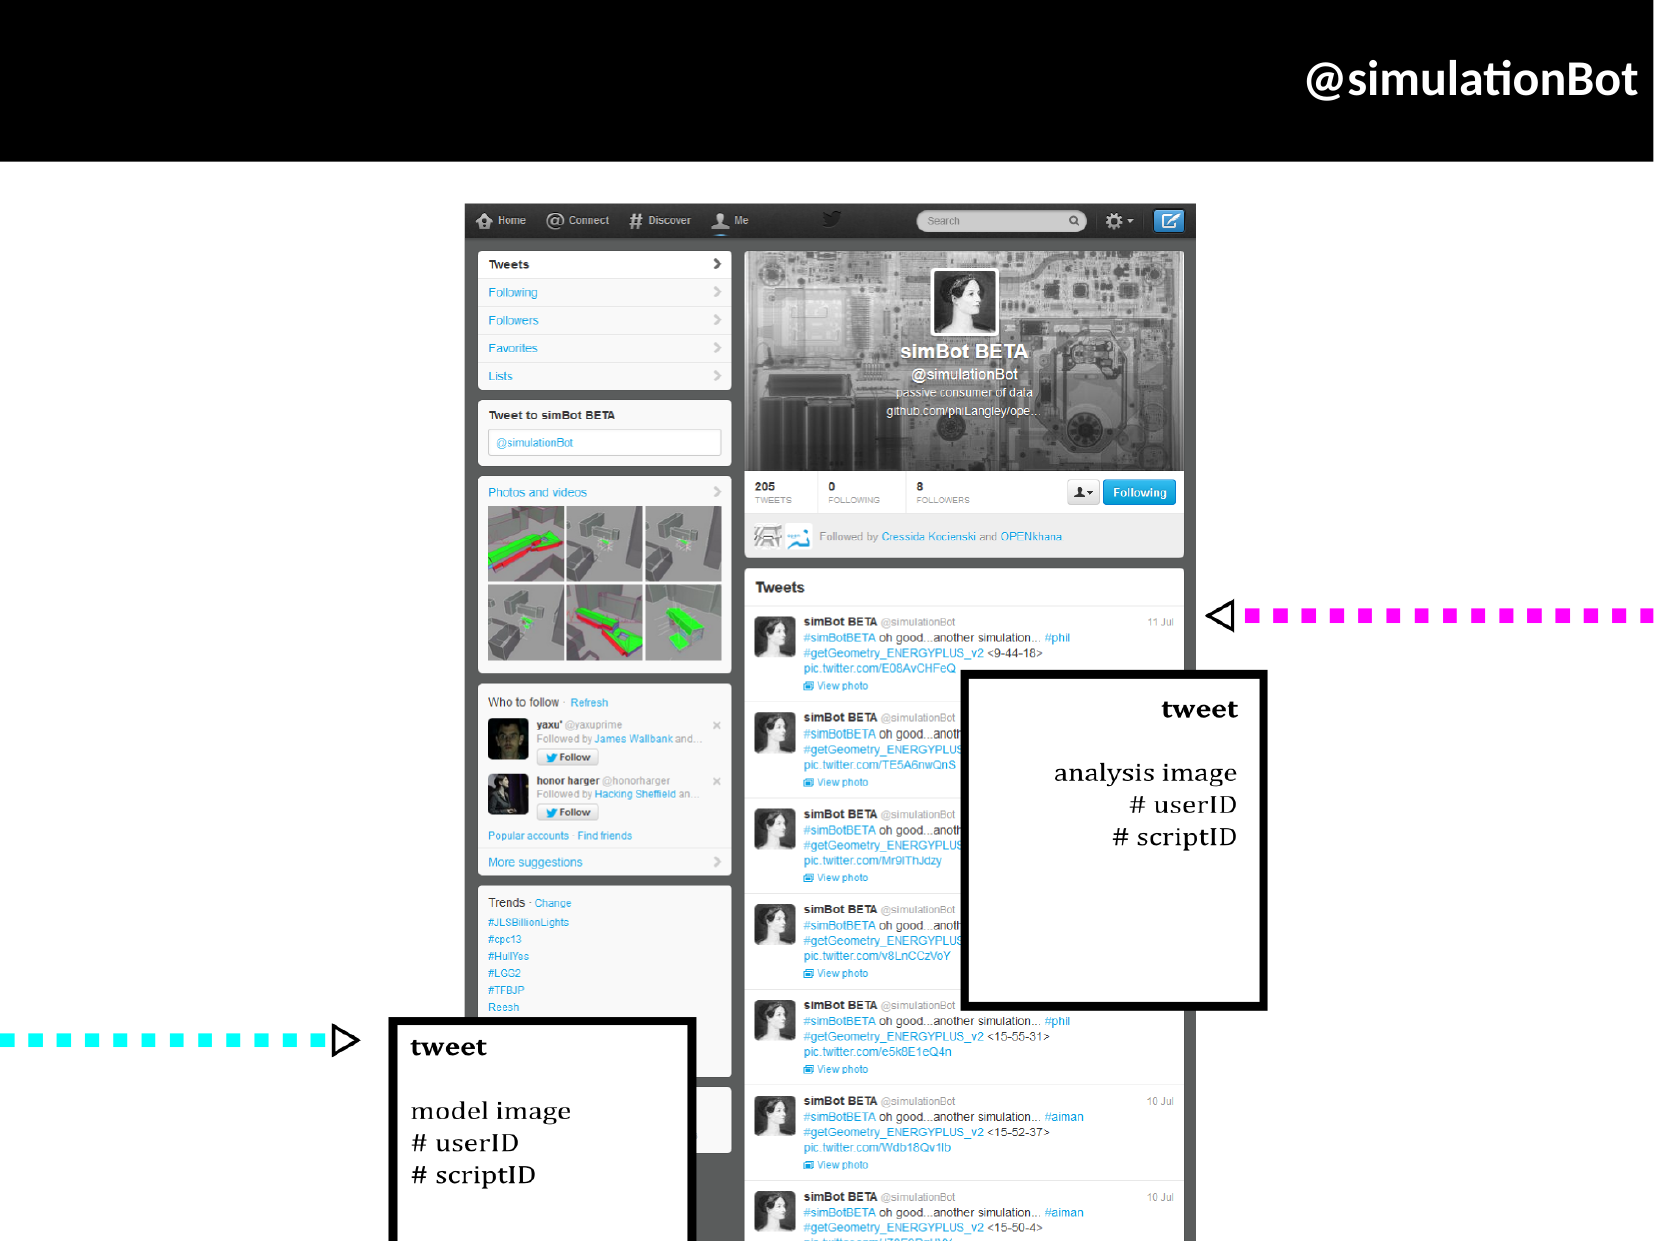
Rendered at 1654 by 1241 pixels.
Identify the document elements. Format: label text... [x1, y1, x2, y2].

text_box @simulationBot [0, 0, 1654, 162]
picture [0, 202, 1654, 1241]
